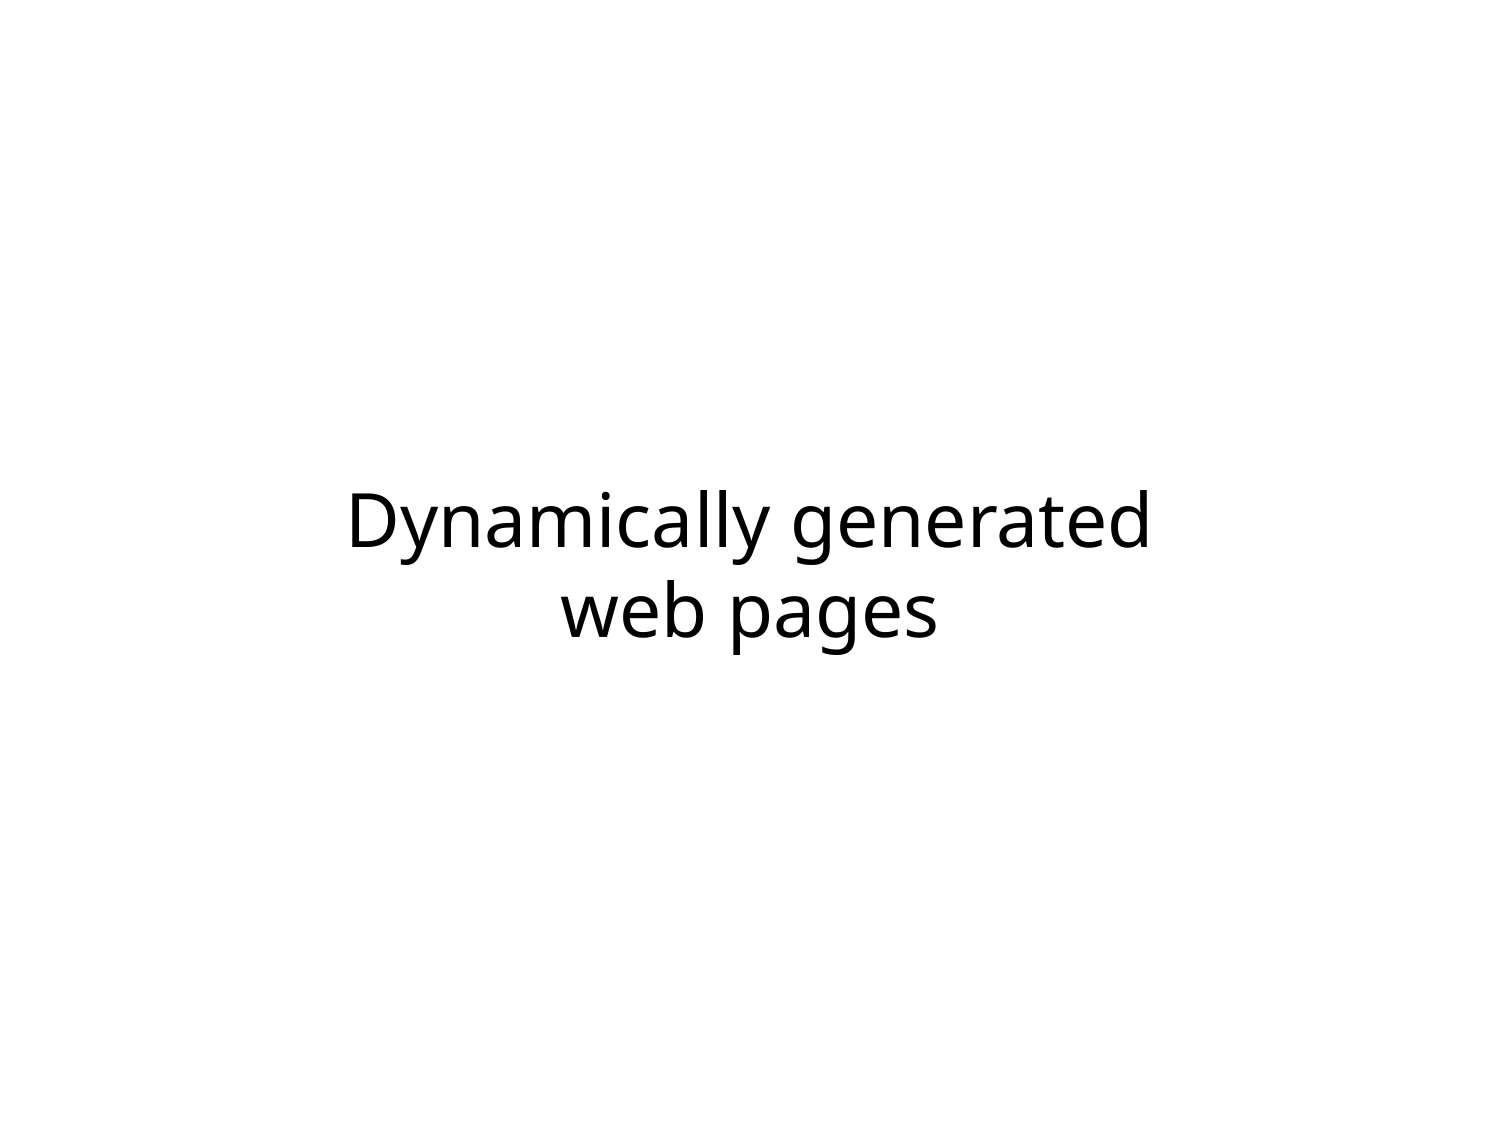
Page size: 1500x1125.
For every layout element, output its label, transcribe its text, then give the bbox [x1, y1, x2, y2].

title Dynamically generated web pages [51, 470, 1449, 655]
